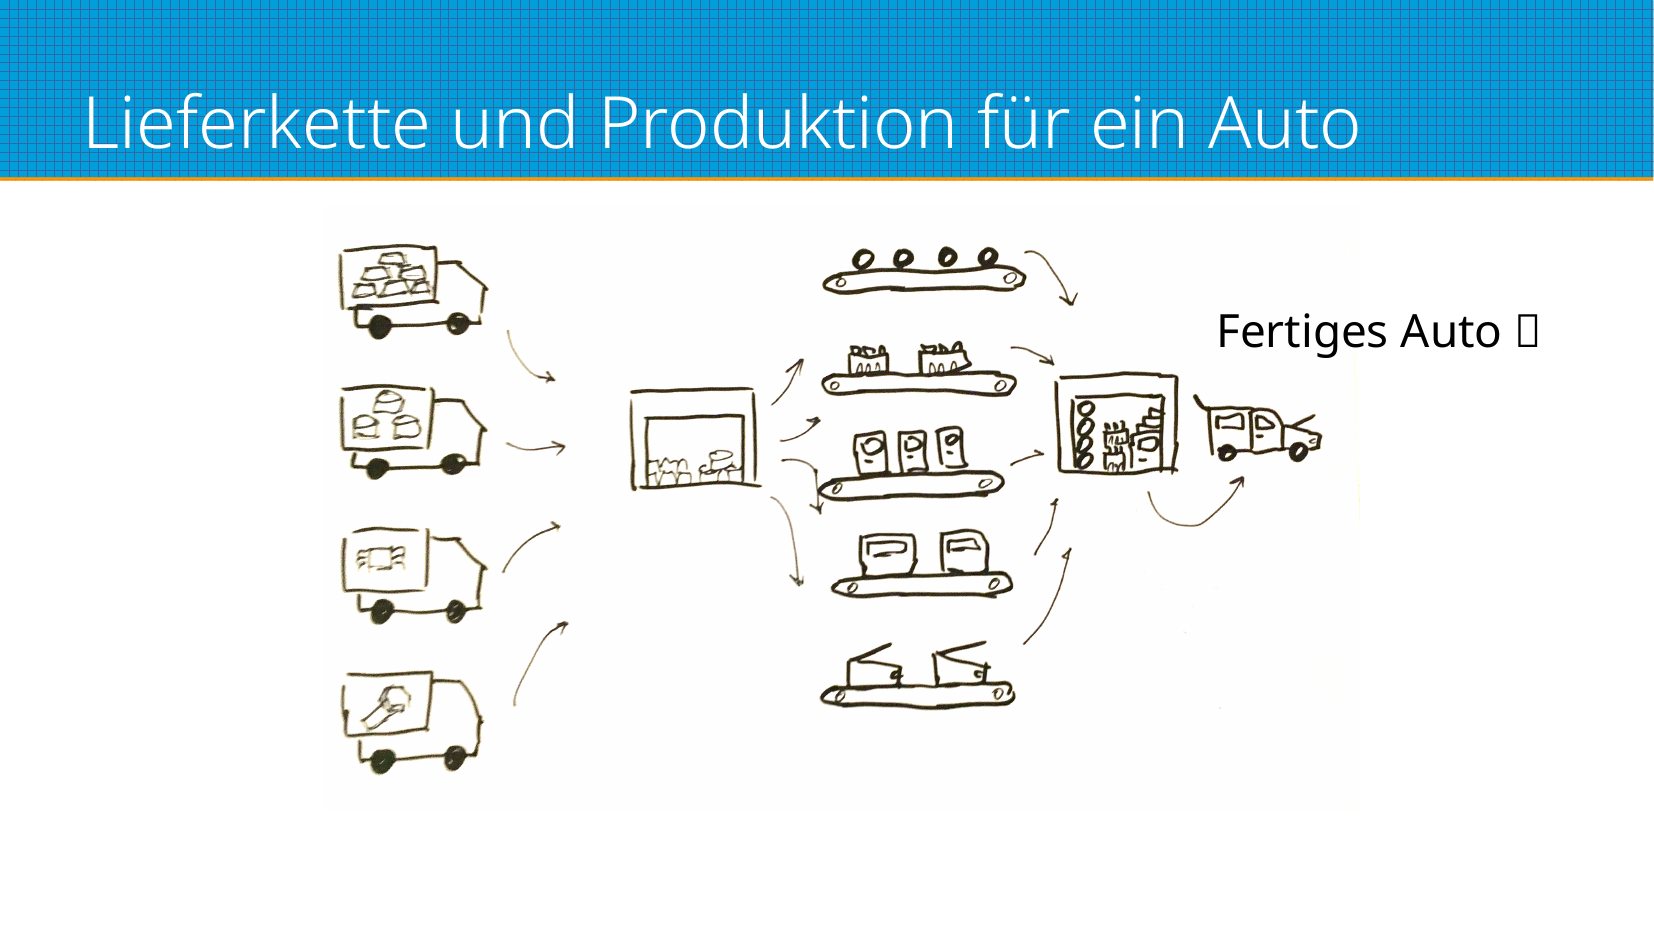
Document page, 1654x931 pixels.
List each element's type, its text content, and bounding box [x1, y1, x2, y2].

title Lieferkette und Produktion für ein Auto [82, 14, 1571, 171]
picture [324, 206, 1360, 812]
text_box Fertiges Auto 🙂 [1210, 295, 1595, 365]
